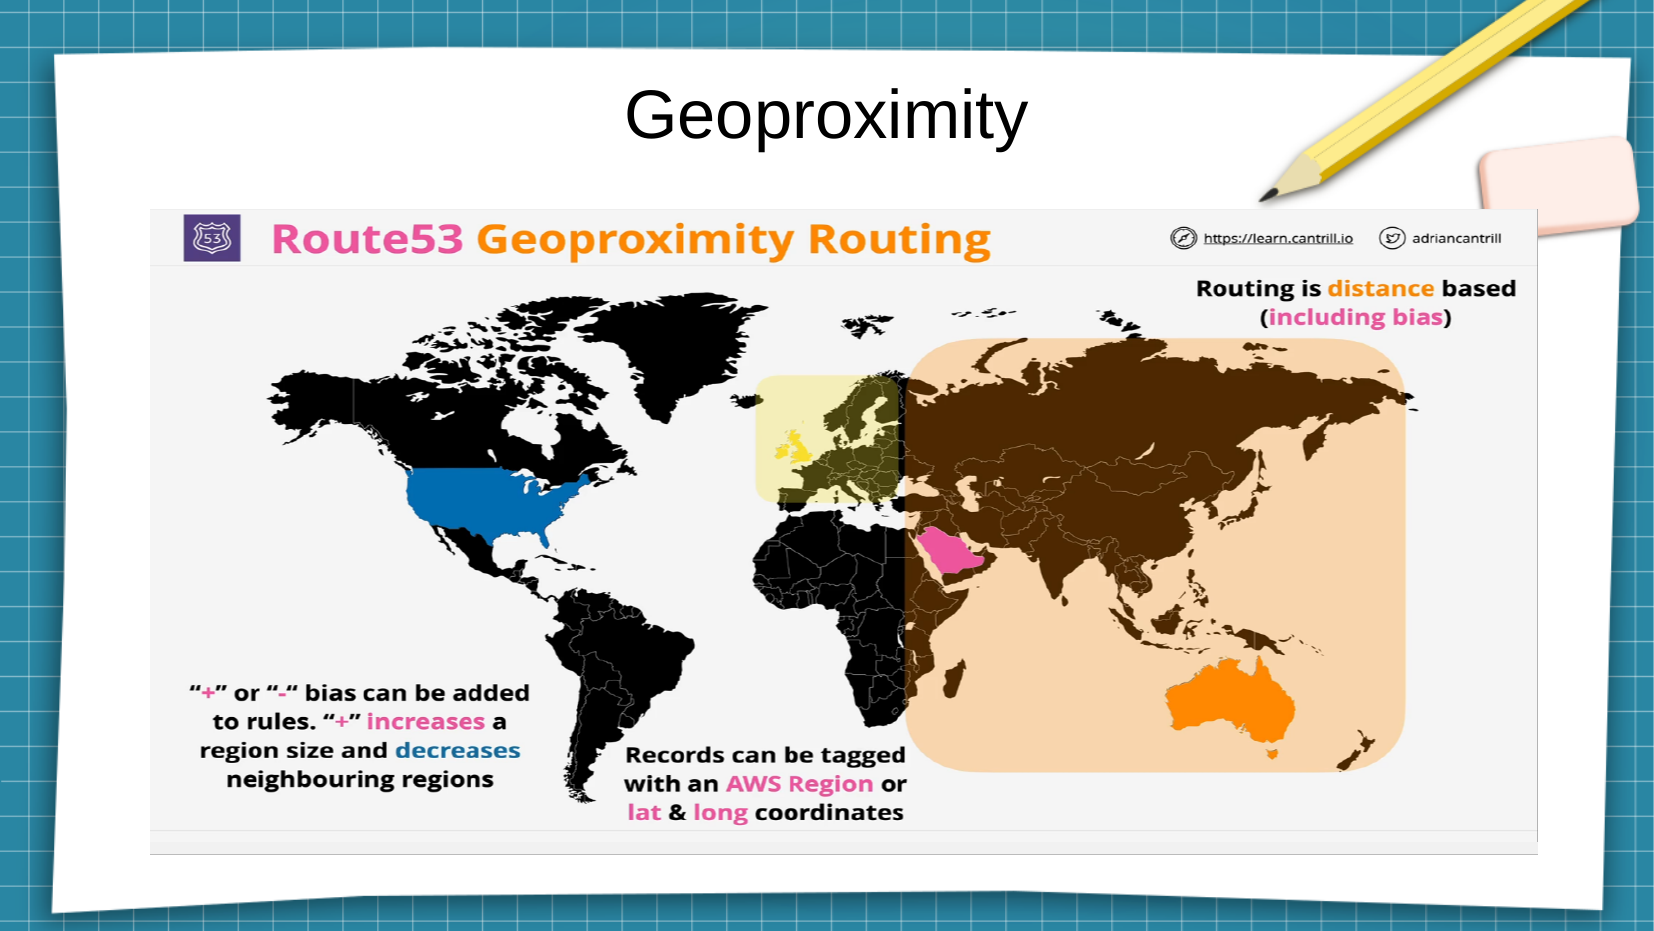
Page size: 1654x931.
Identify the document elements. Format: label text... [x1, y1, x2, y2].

picture [0, 0, 1654, 931]
title Geoproximity [82, 37, 1571, 193]
